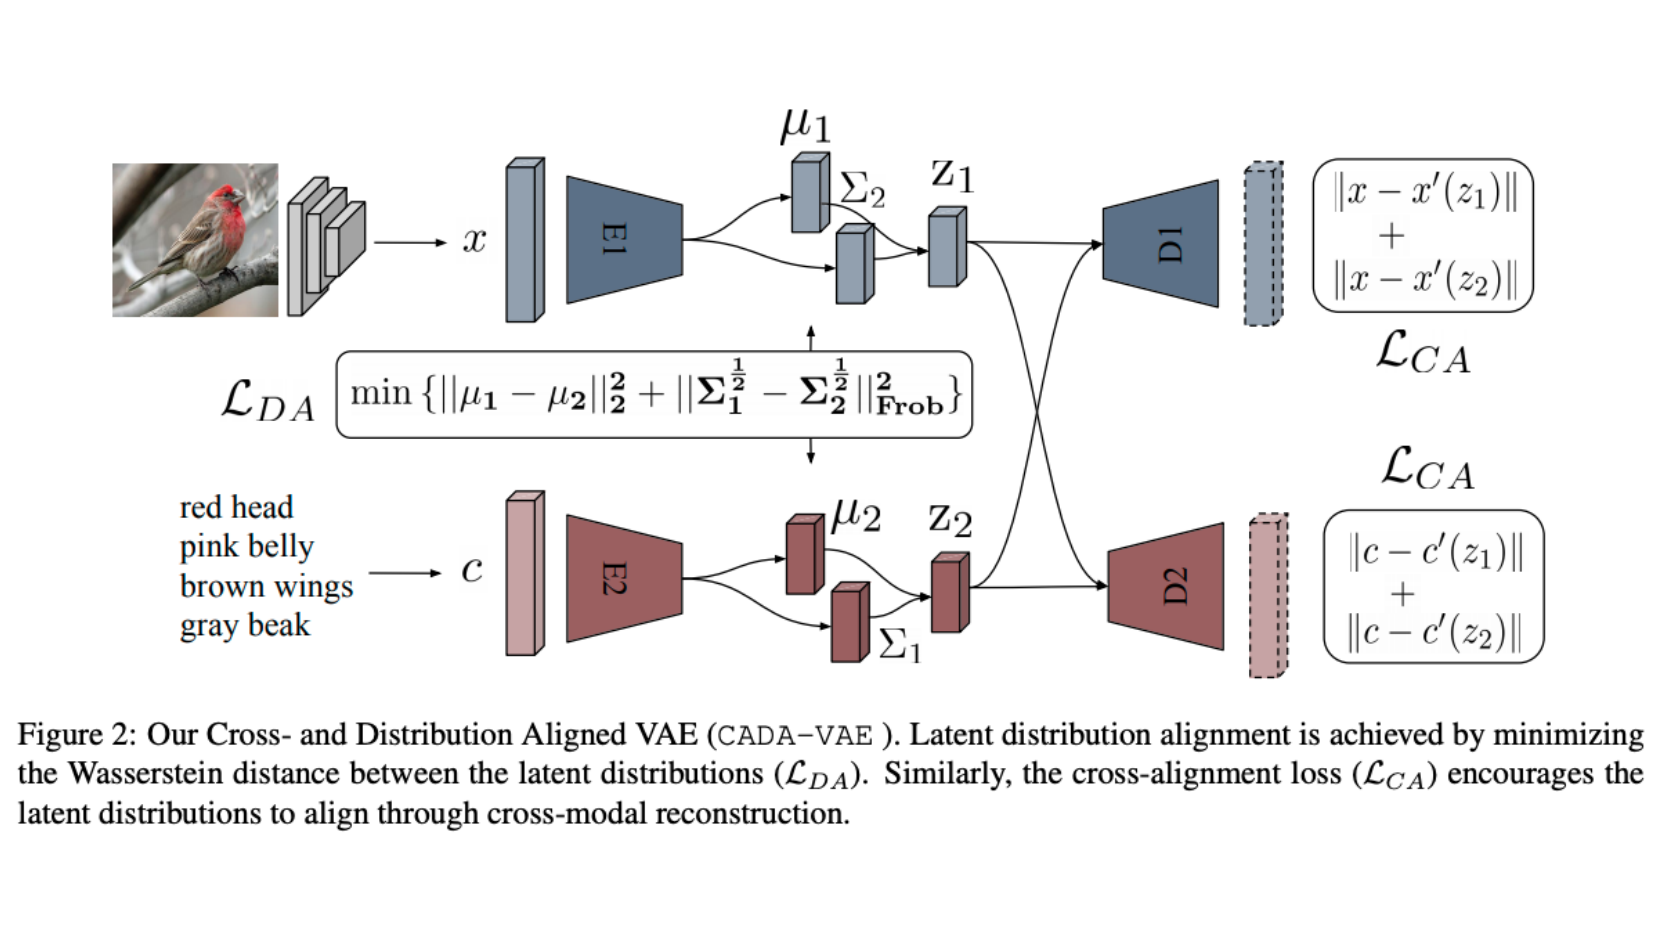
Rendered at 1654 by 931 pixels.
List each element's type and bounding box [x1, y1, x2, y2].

picture [2, 93, 1654, 839]
